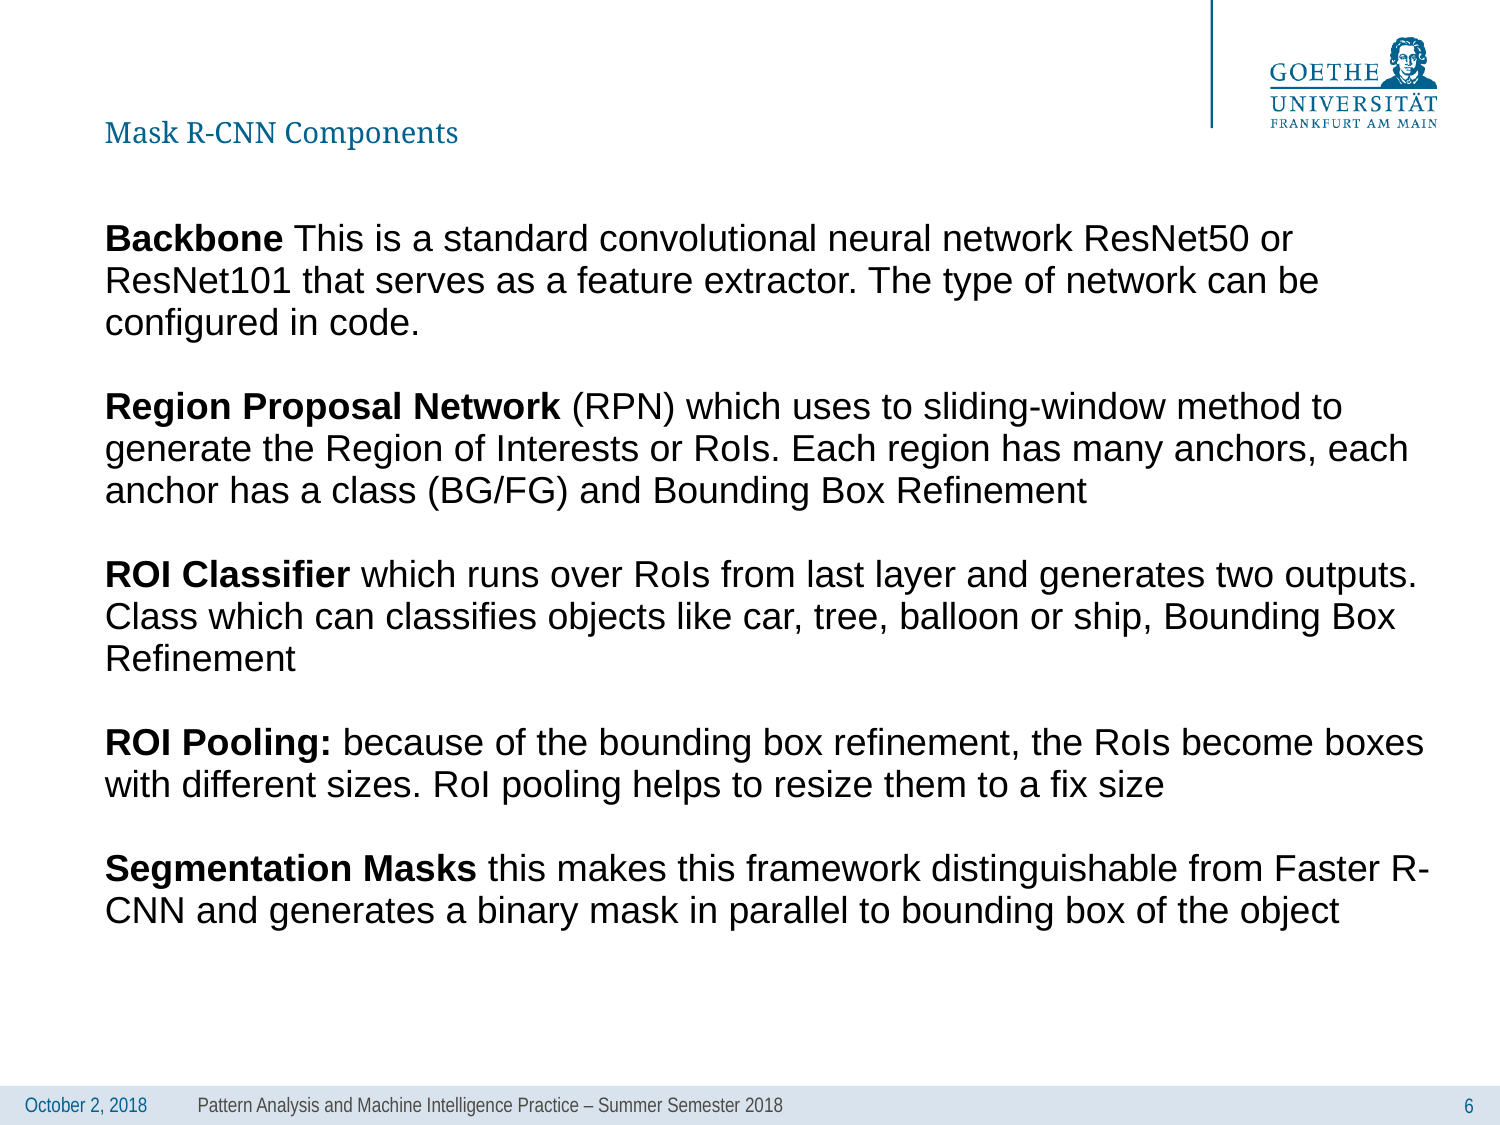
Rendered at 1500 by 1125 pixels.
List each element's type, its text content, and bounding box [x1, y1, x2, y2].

picture [0, 0, 1500, 1125]
text_box Mask R-CNN Components [104, 19, 1187, 149]
text_box Backbone This is a standard convolutional neural network ResNet50 or ResNet101 that serves as a feature extractor. The type of network can be configured in code. Region Proposal Network (RPN) which uses to sliding-window method to generate the Region of Interests or RoIs. Each region has many anchors, each anchor has a class (BG/FG) and Bounding Box Refinement ROI Classifier which runs over RoIs from last layer and generates two outputs. Class which can classifies objects like car, tree, balloon or ship, Bounding Box Refinement ROI Pooling: because of the bounding box refinement, the RoIs become boxes with different sizes. RoI pooling helps to resize them to a fix size Segmentation Masks this makes this framework distinguishable from Faster R-CNN and generates a binary mask in parallel to bounding box of the object [90, 210, 1456, 1125]
text_box <number> [1456, 1092, 1474, 1122]
